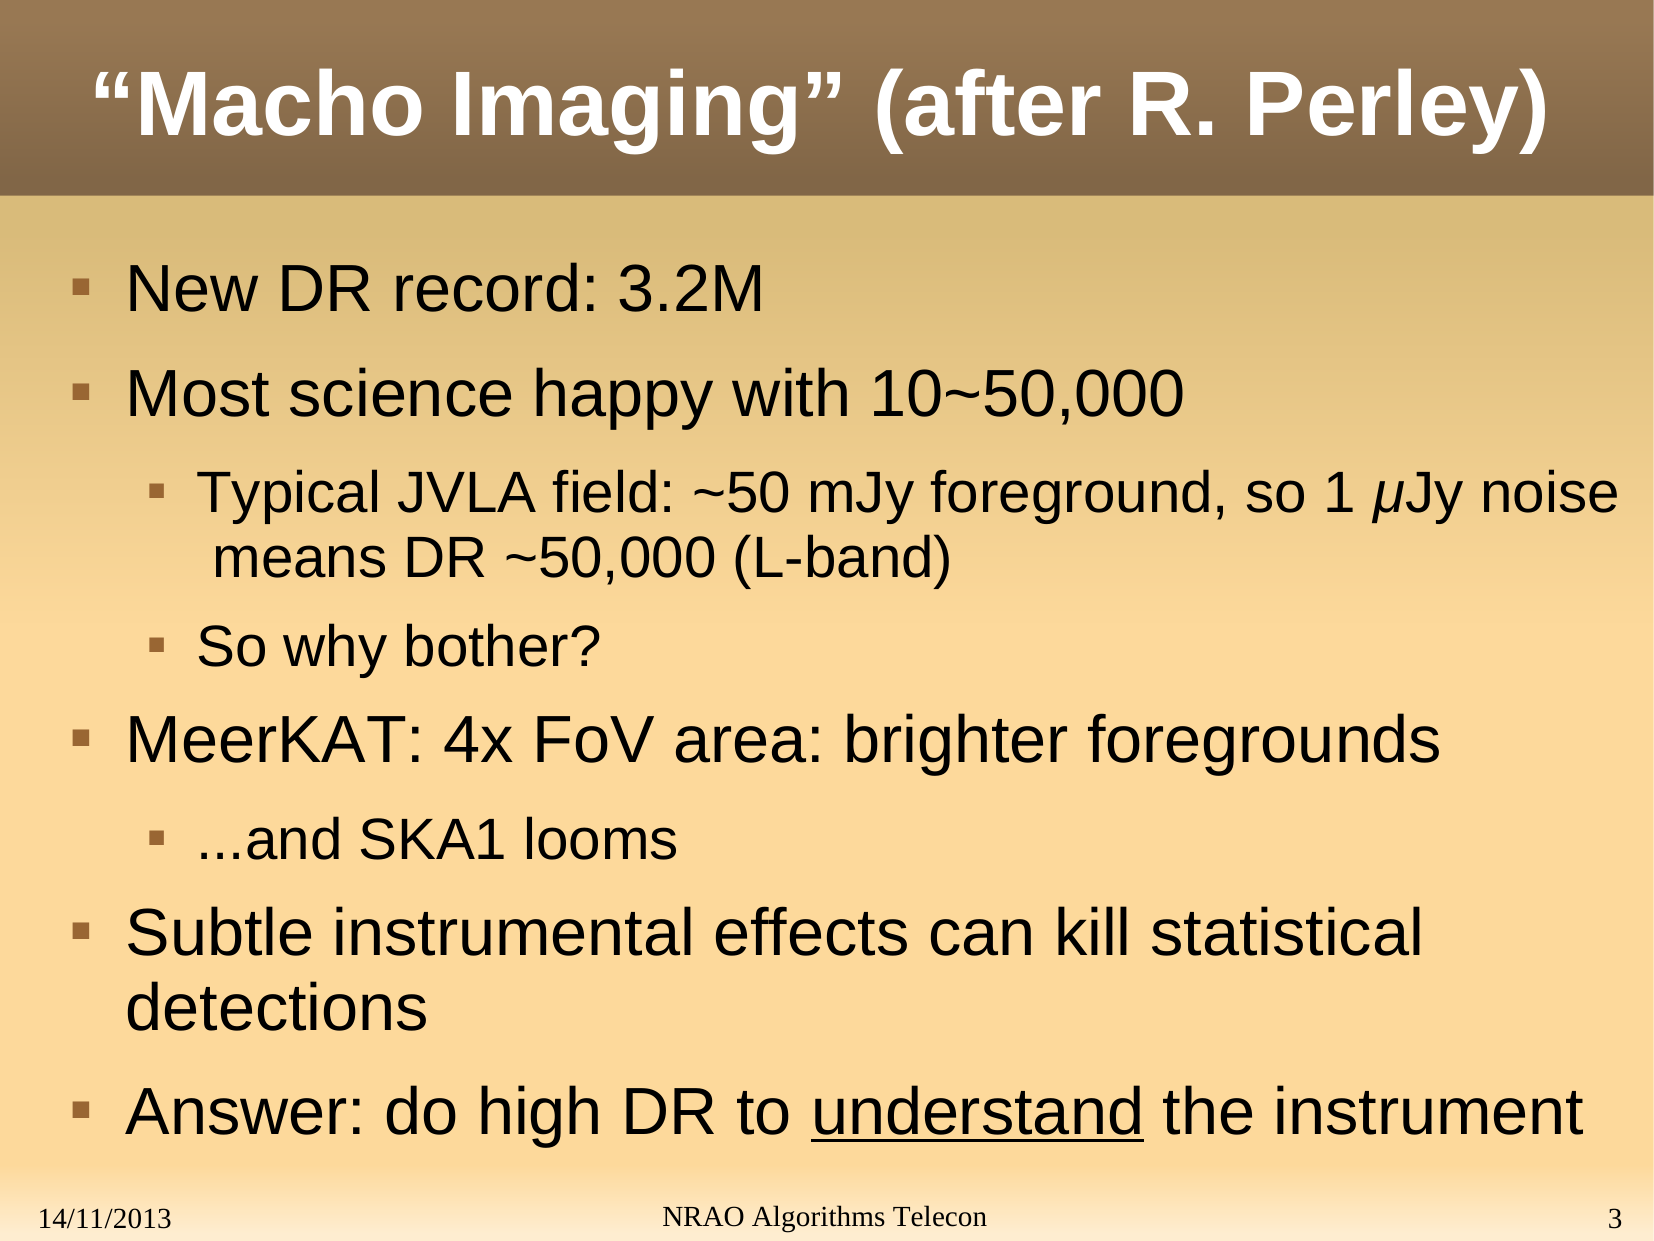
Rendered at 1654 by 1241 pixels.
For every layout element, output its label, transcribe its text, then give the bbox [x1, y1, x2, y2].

list New DR record: 3.2M Most science happy with 10~50,000 Typical JVLA field: ~50 mJy foreground, so 1 μJy noise means DR ~50,000 (L-band) So why bother? MeerKAT: 4x FoV area: brighter foregrounds ...and SKA1 looms Subtle instrumental effects can kill statistical detections Answer: do high DR to understand the instrument [54, 251, 1633, 1150]
picture [0, 0, 1654, 1241]
title “Macho Imaging” (after R. Perley) [76, 0, 1565, 208]
